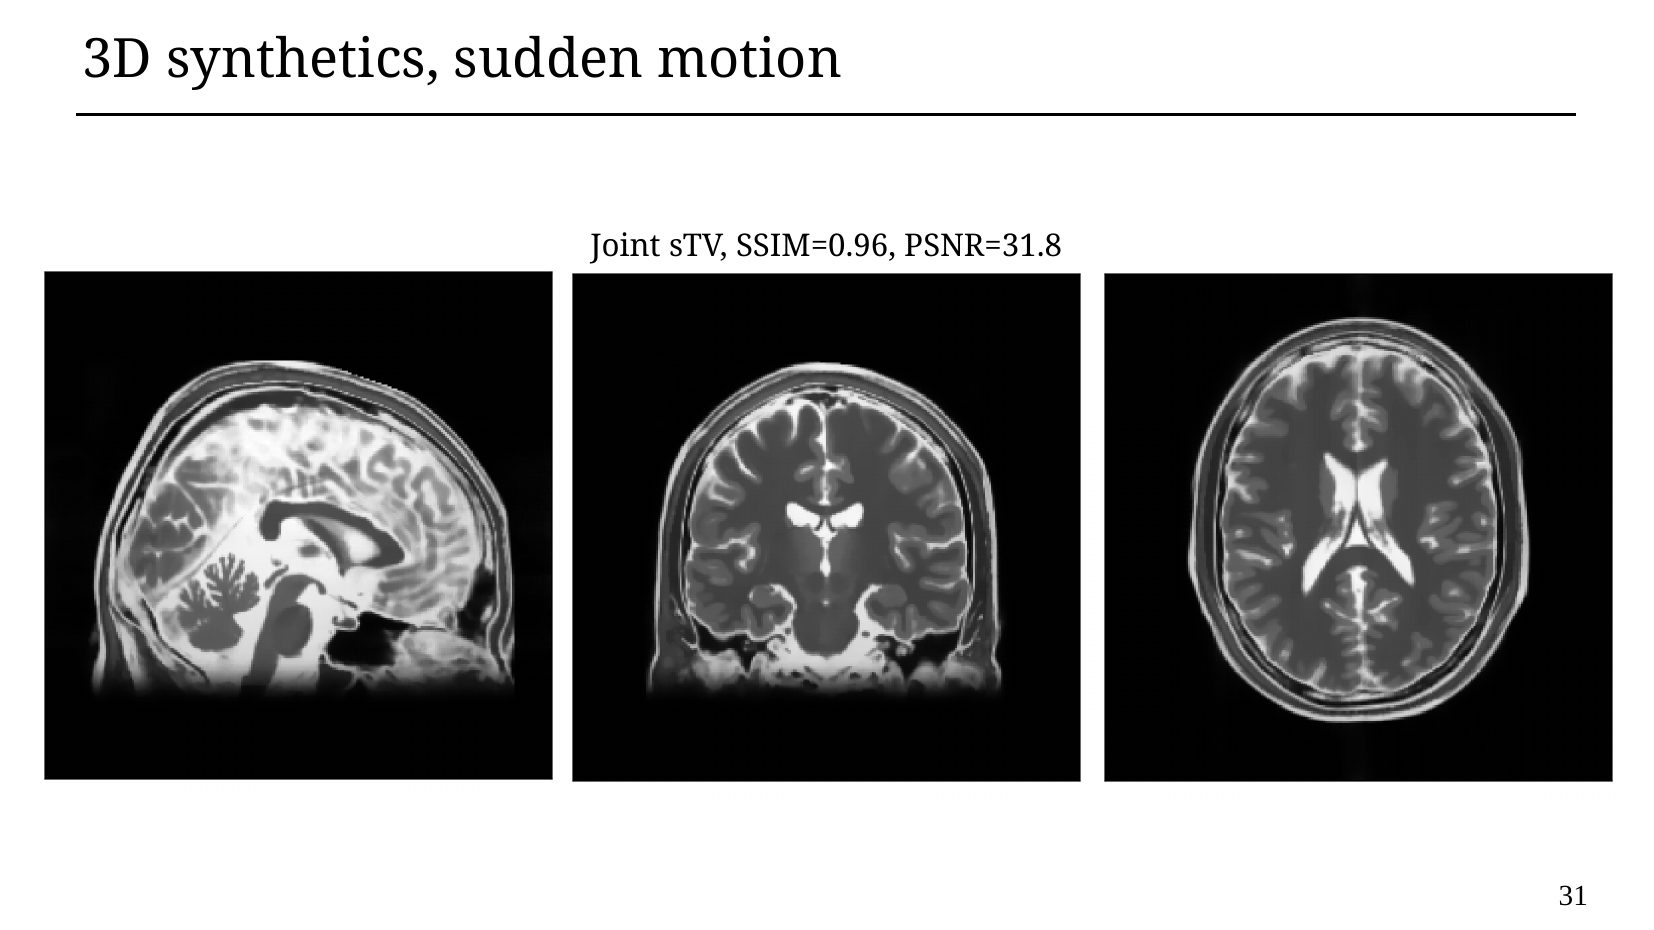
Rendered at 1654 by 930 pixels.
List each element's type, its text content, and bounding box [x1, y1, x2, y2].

text_box Joint sTV, SSIM=0.96, PSNR=31.8 [361, 215, 1292, 267]
picture [24, 258, 1625, 801]
title 3D synthetics, sudden motion [82, 7, 1571, 105]
